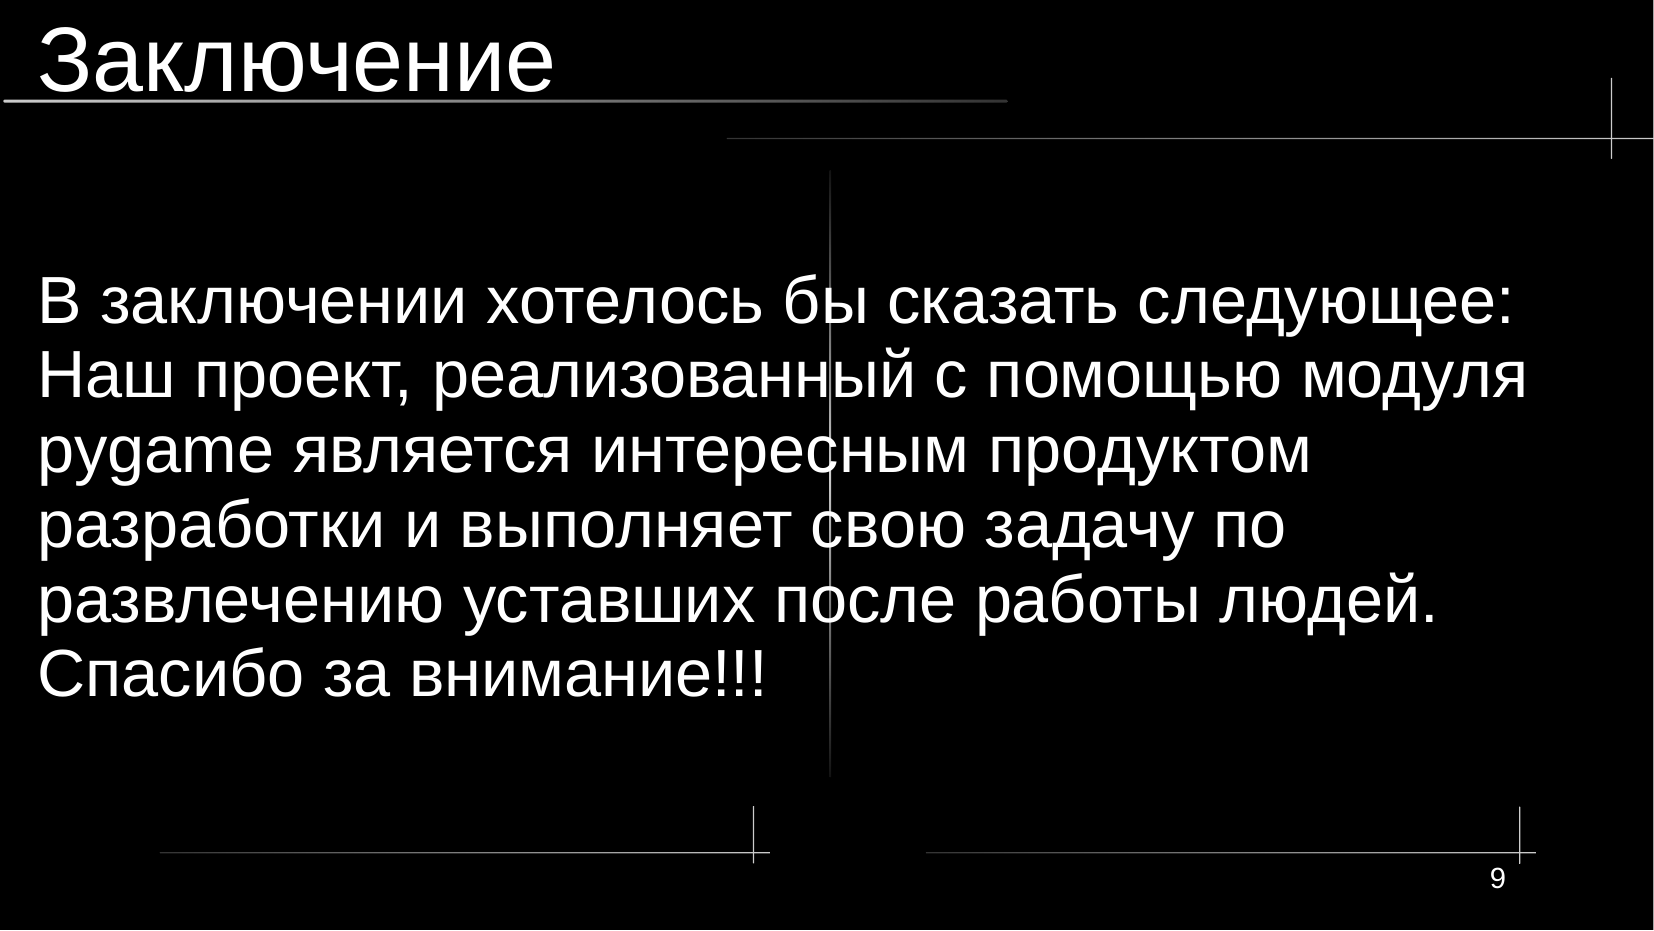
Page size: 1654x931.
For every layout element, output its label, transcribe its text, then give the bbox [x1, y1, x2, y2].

title В заключении хотелось бы сказать следующее: Наш проект, реализованный с помощью модуля pygame является интересным продуктом разработки и выполняет свою задачу по развлечению уставших после работы людей. Спасибо за внимание!!! [37, 262, 1603, 712]
title Заключение [37, 6, 1603, 113]
